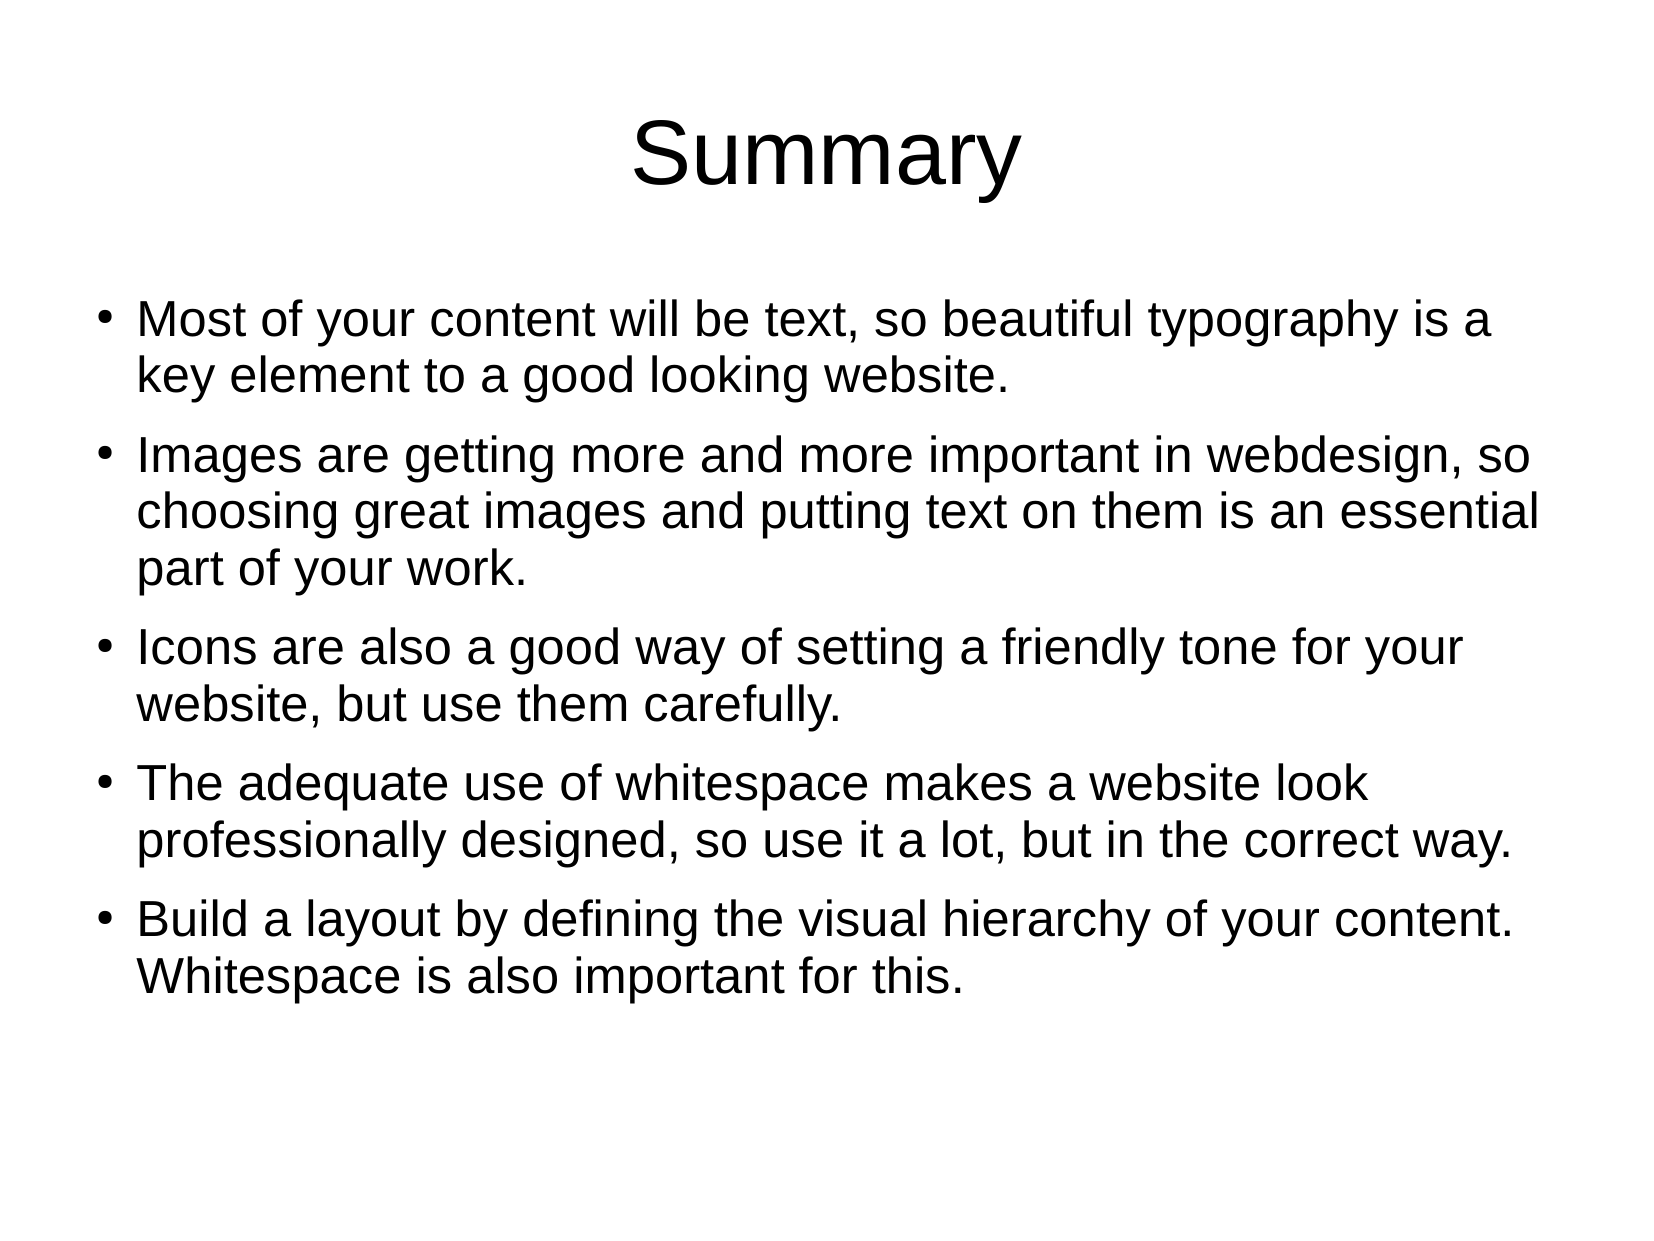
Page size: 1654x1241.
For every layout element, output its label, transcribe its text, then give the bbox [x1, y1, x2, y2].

title Summary [82, 49, 1571, 257]
list Most of your content will be text, so beautiful typography is a key element to a good looking website. Images are getting more and more important in webdesign, so choosing great images and putting text on them is an essential part of your work. Icons are also a good way of setting a friendly tone for your website, but use them carefully. The adequate use of whitespace makes a website look professionally designed, so use it a lot, but in the correct way. Build a layout by defining the visual hierarchy of your content. Whitespace is also important for this. [82, 290, 1571, 1010]
